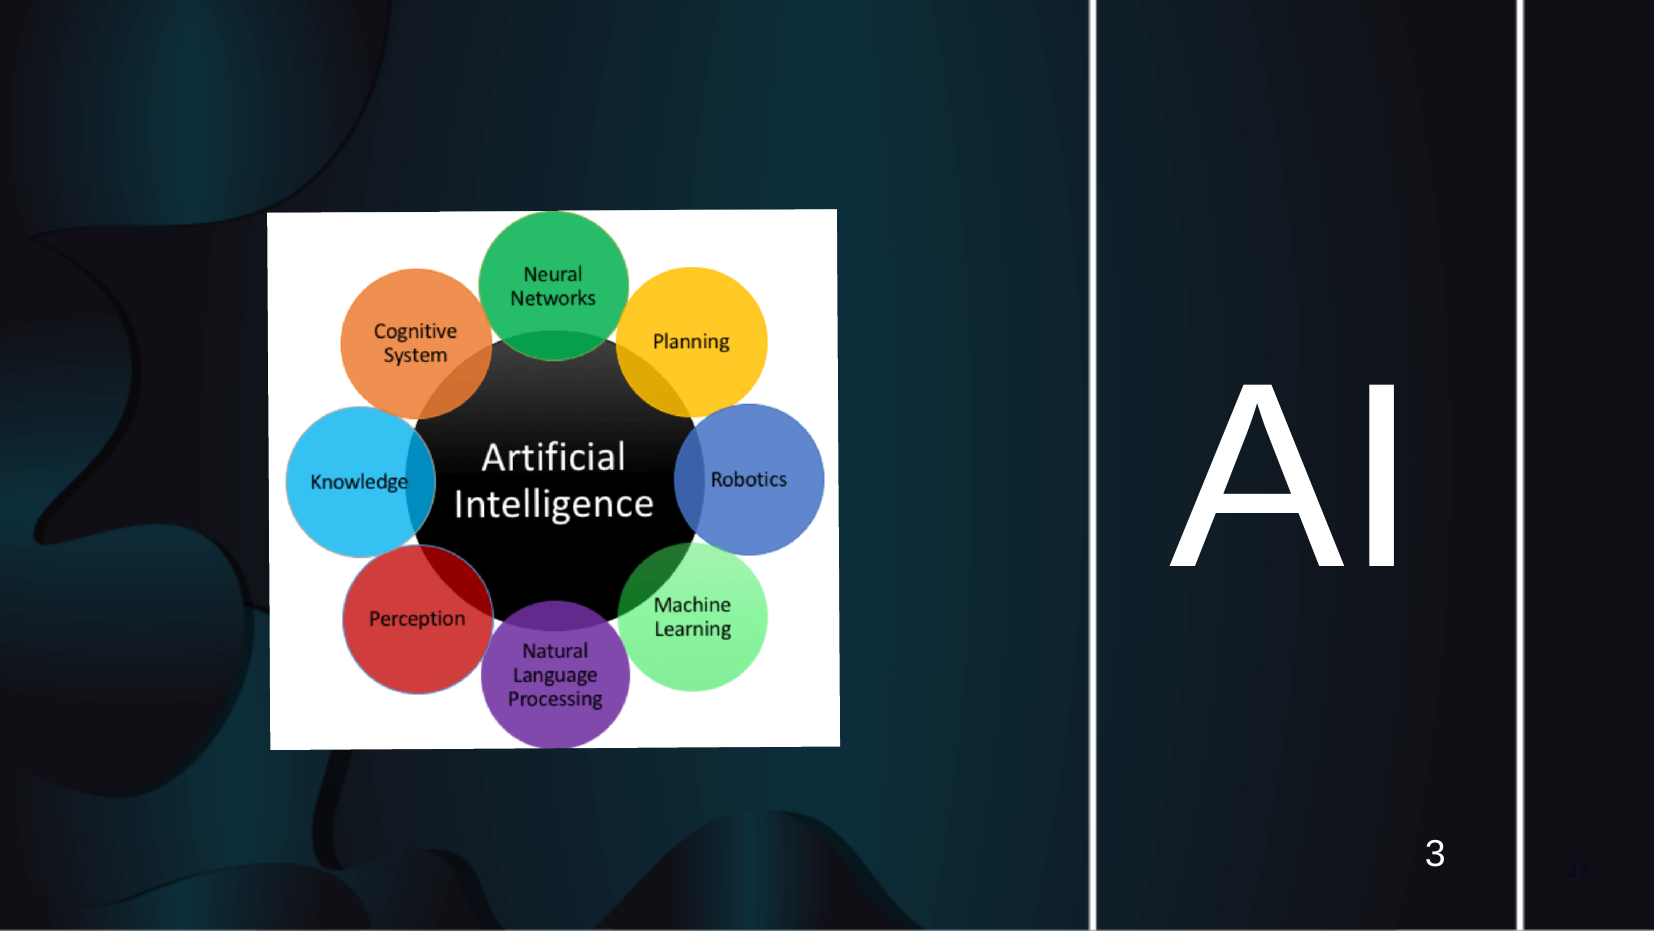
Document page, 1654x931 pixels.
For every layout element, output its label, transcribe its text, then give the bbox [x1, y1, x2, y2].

text_box AI [1155, 320, 1456, 631]
picture [0, 0, 1654, 931]
text_box 3 [1410, 825, 1576, 882]
